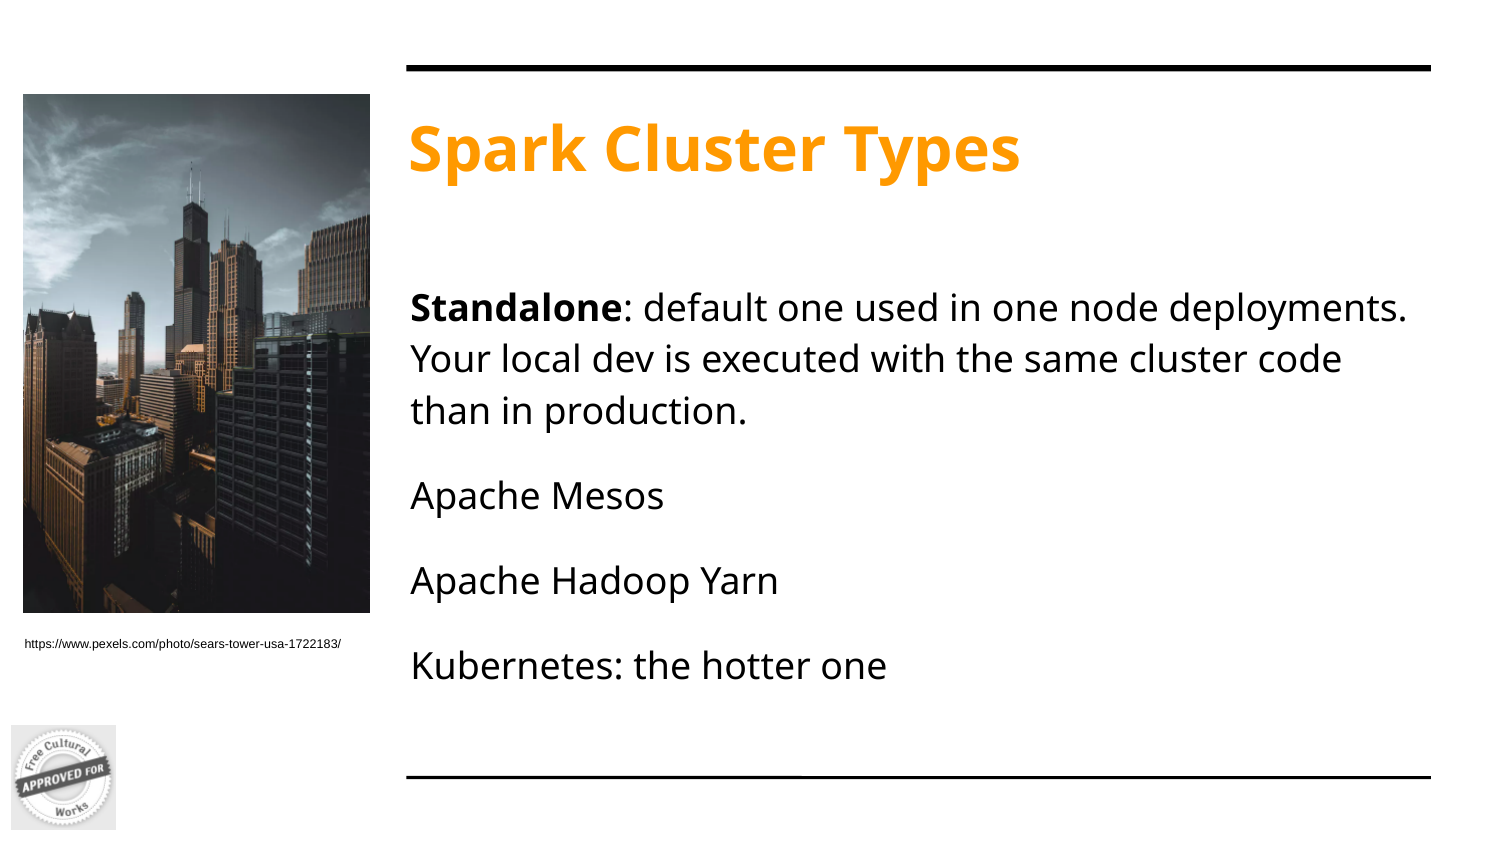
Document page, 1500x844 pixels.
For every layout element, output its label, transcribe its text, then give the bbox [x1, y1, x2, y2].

title Spark Cluster Types [393, 94, 1431, 199]
picture [11, 725, 116, 830]
picture [23, 94, 370, 613]
text_box https://www.pexels.com/photo/sears-tower-usa-1722183/ [9, 621, 501, 674]
list Standalone: default one used in one node deployments. Your local dev is executed with the same cluster code than in production. Apache Mesos Apache Hadoop Yarn Kubernetes: the hotter one [395, 261, 1433, 755]
